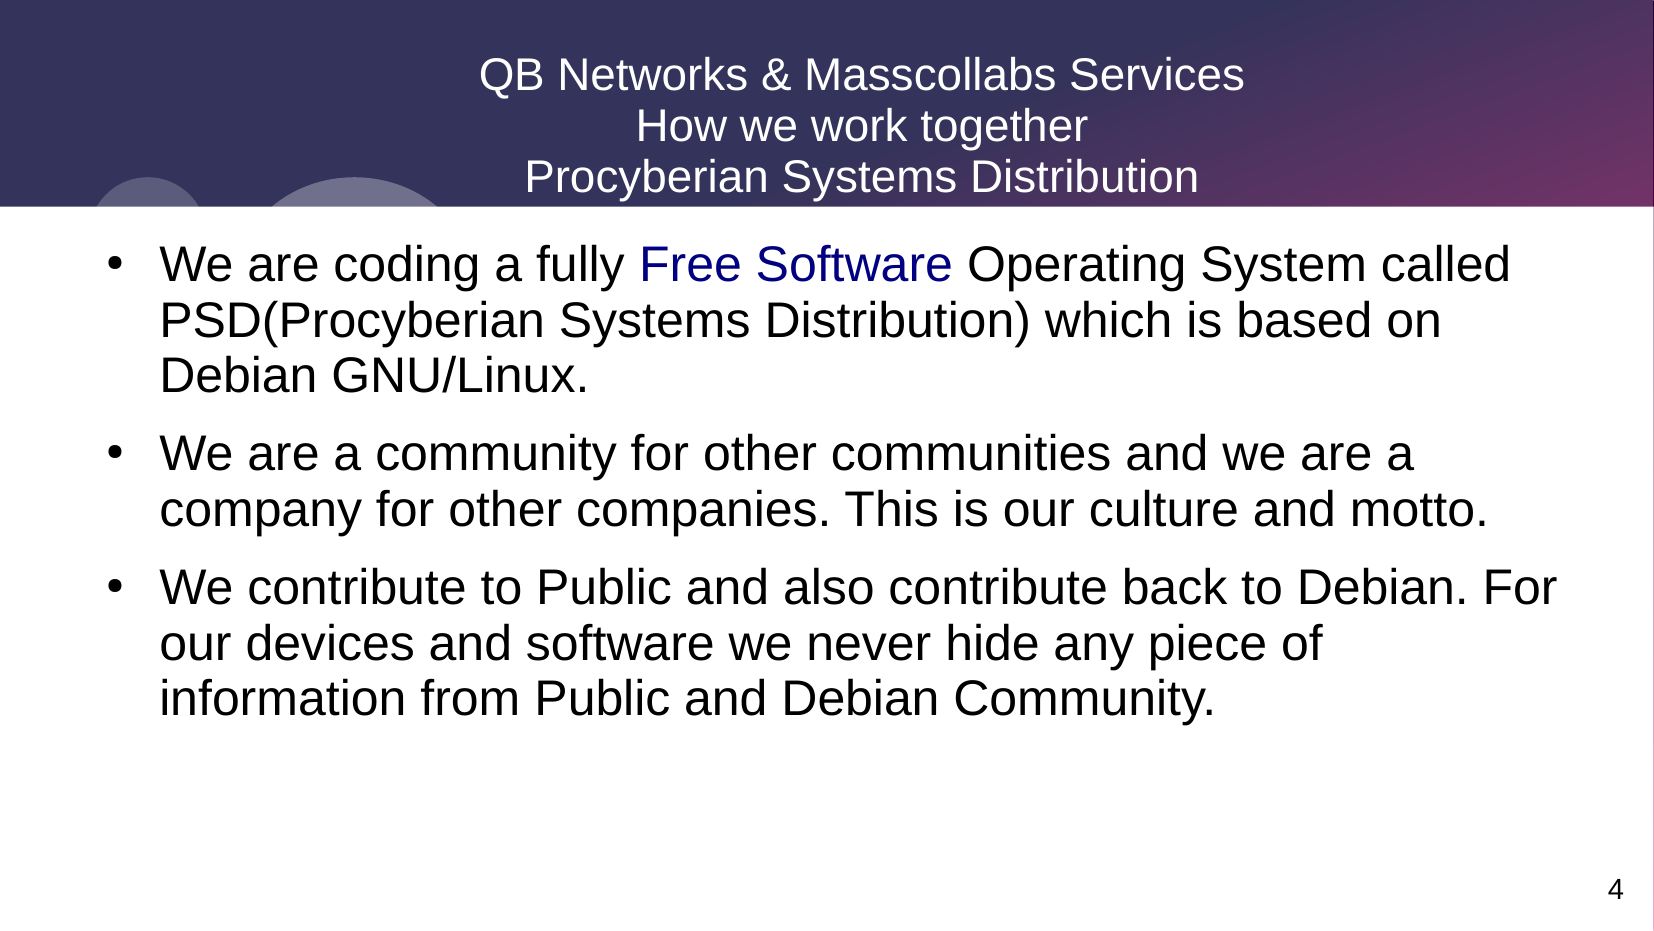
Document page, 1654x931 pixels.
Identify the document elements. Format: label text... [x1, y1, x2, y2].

list We are coding a fully Free Software Operating System called PSD(Procyberian Systems Distribution) which is based on Debian GNU/Linux. We are a community for other communities and we are a company for other companies. This is our culture and motto. We contribute to Public and also contribute back to Debian. For our devices and software we never hide any piece of information from Public and Debian Community. [88, 236, 1565, 827]
title QB Networks & Masscollabs Services How we work together Procyberian Systems Distribution [88, 44, 1565, 207]
